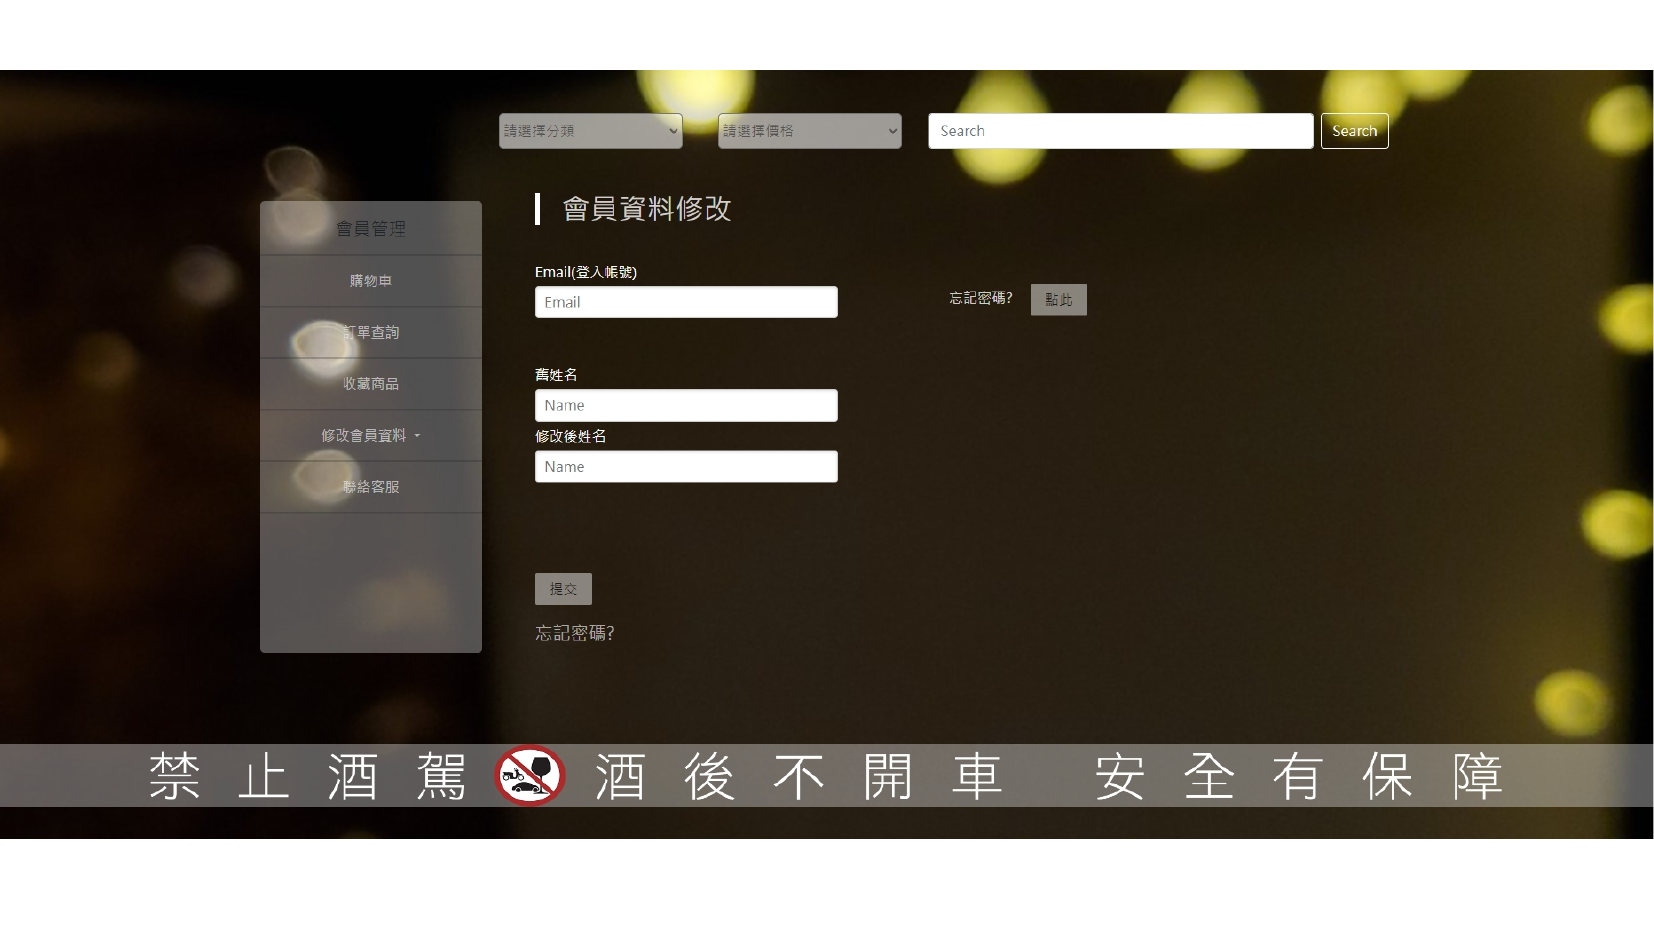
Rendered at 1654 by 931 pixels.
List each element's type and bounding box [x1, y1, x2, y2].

picture [0, 70, 1654, 839]
